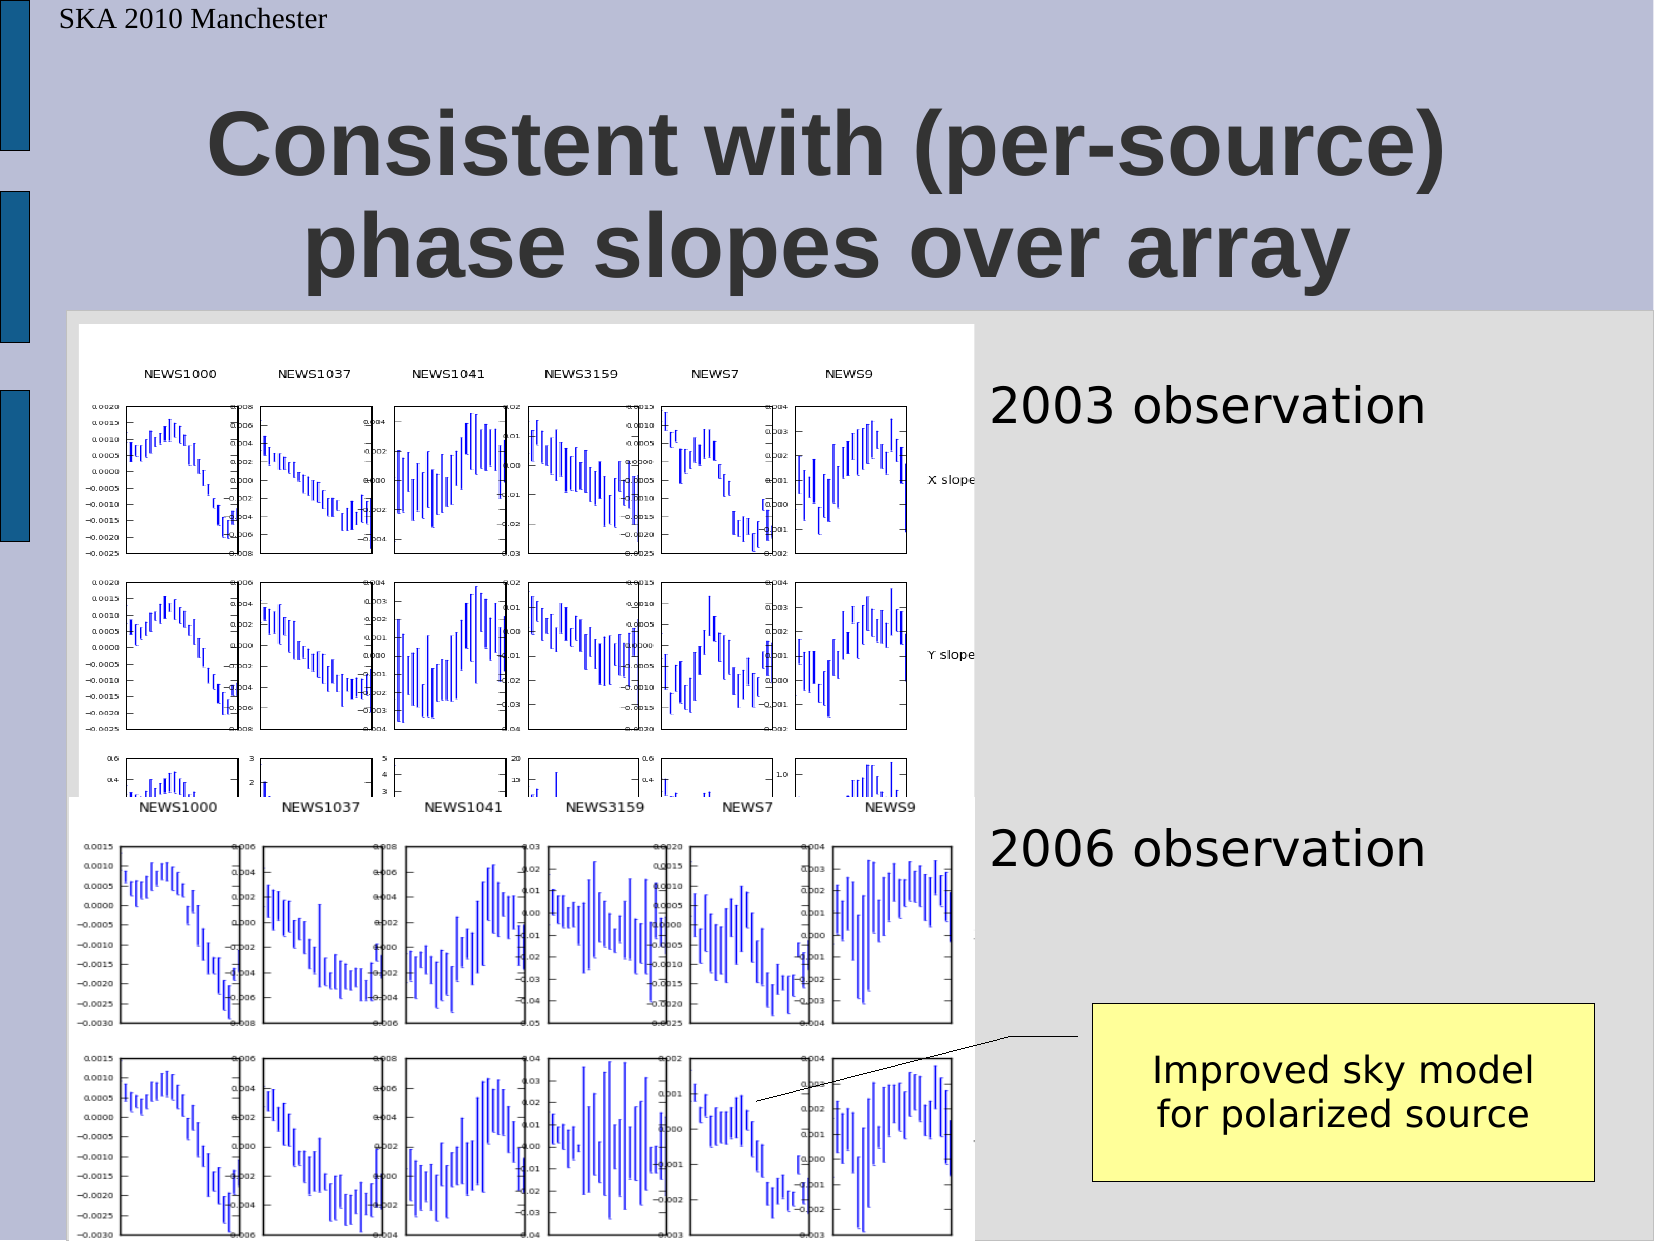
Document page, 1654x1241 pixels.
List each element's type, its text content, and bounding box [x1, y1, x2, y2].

text_box 2006 observation [975, 812, 1506, 886]
picture [69, 324, 975, 1241]
title Consistent with (per-source) phase slopes over array [121, 92, 1534, 298]
text_box 2003 observation [974, 369, 1536, 443]
text_box Improved sky model for polarized source [1093, 1004, 1595, 1181]
